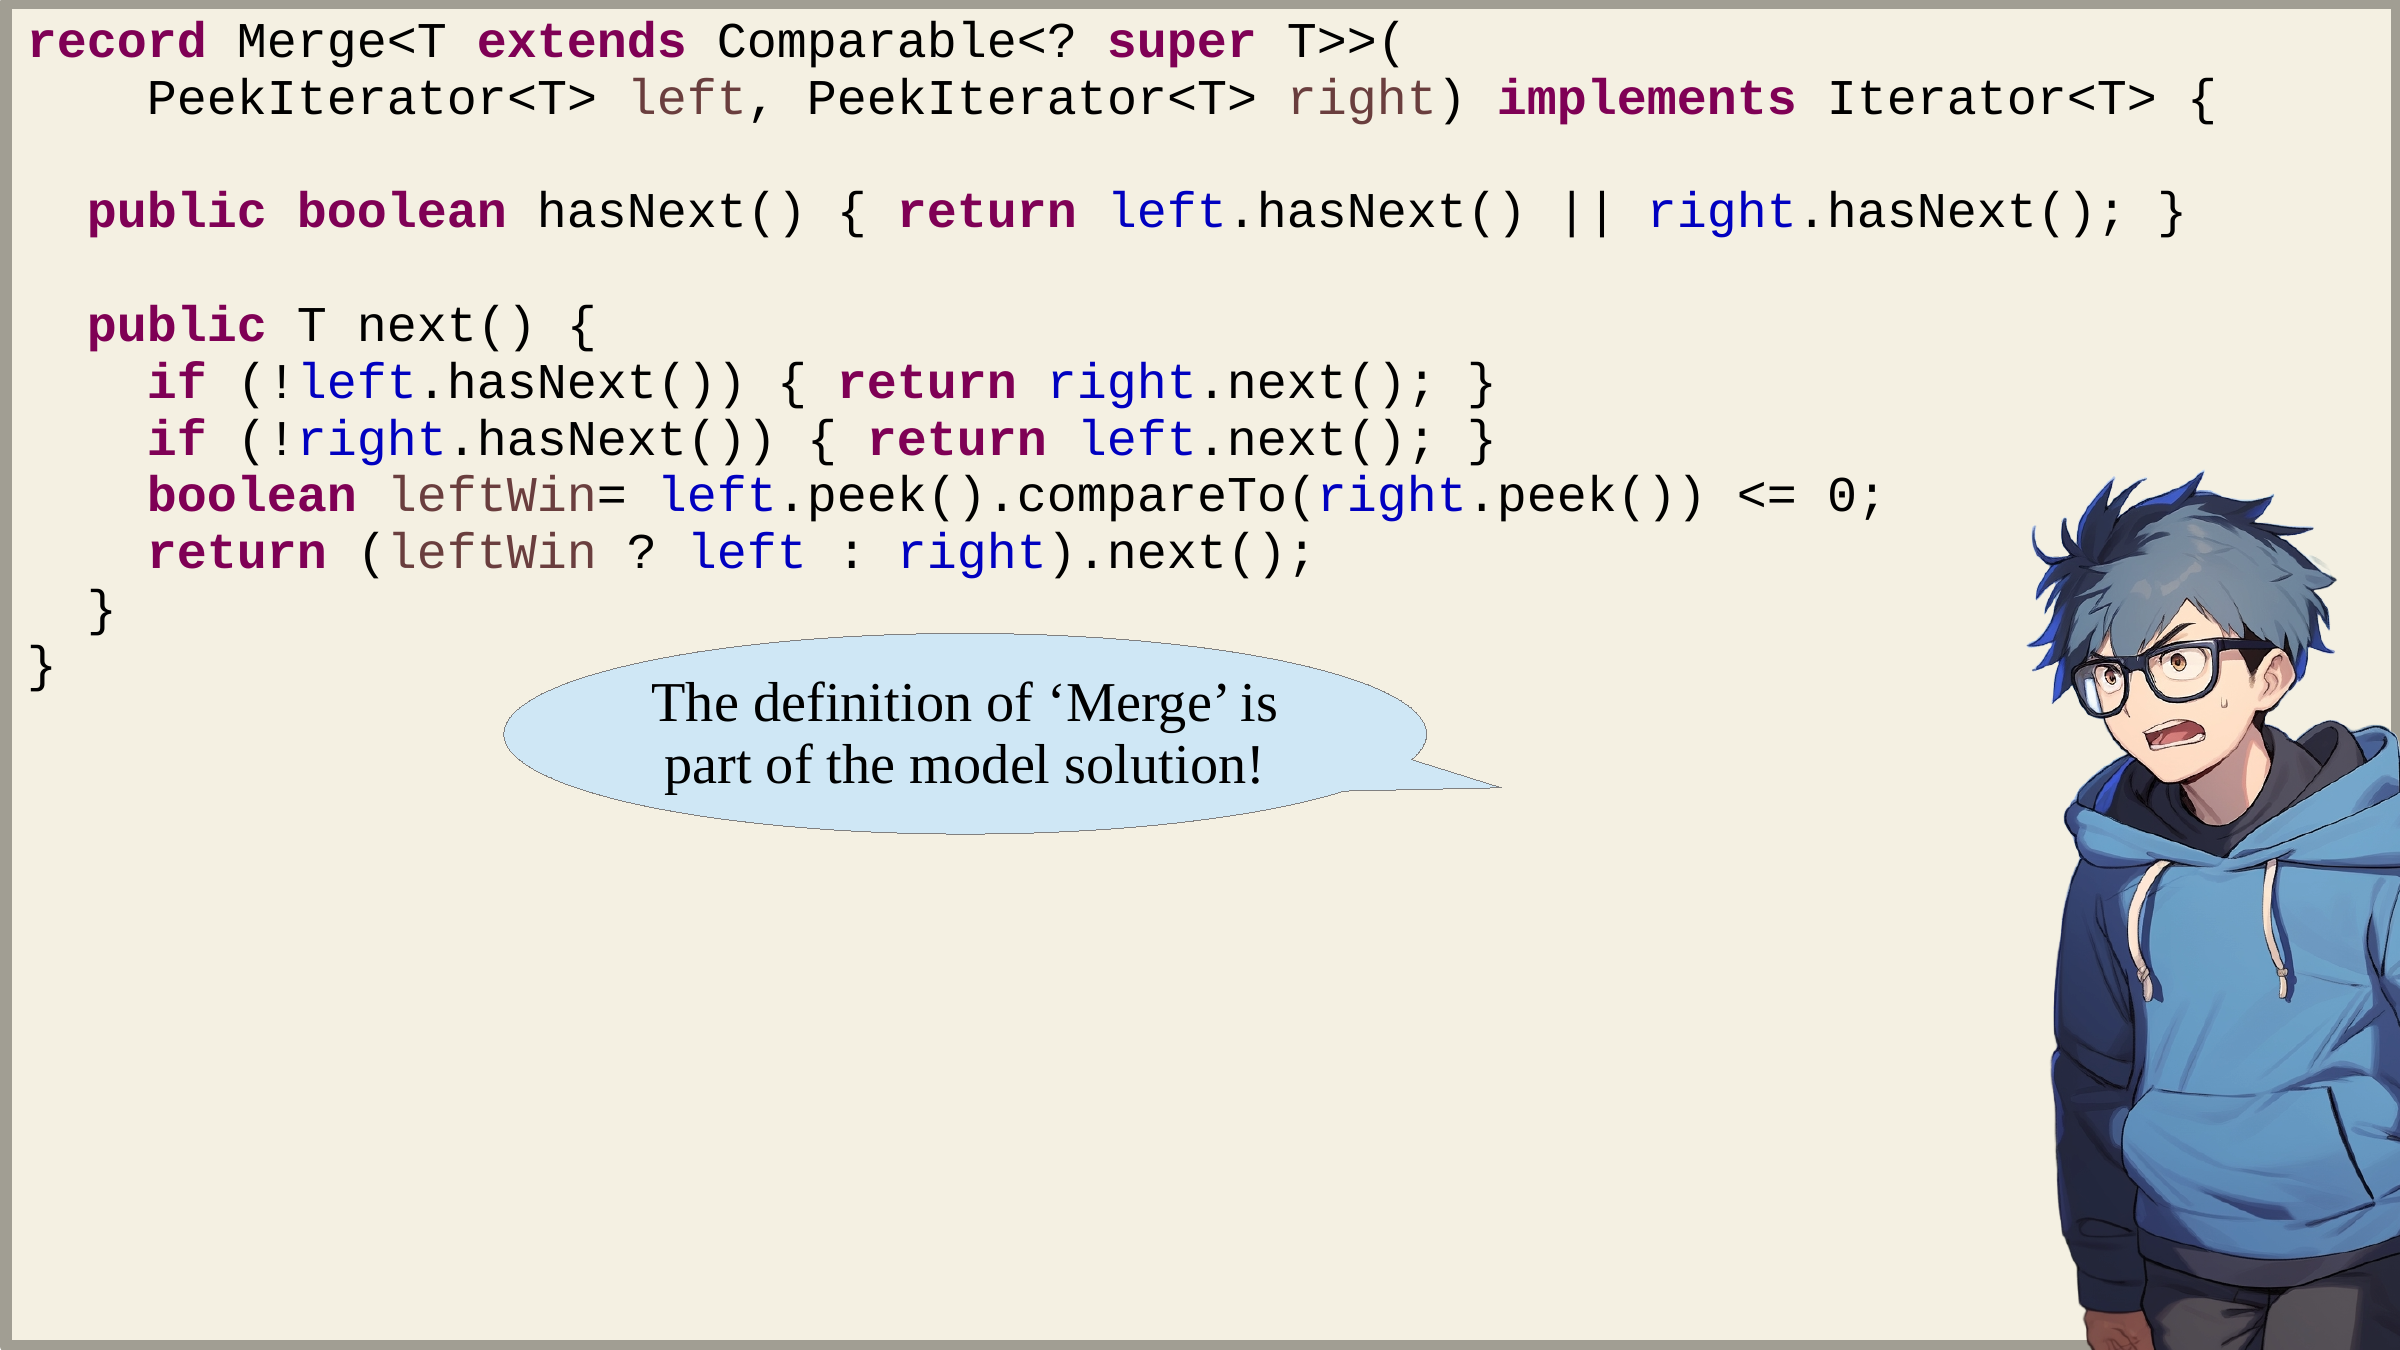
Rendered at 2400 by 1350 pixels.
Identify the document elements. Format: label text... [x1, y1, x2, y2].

picture [1961, 447, 2400, 1350]
text_box The definition of ‘Merge’ is part of the model solution! [503, 633, 1502, 835]
text_box record Merge<T extends Comparable<? super T>>( PeekIterator<T> left, PeekIterator<T> right) implements Iterator<T> { public boolean hasNext() { return left.hasNext() || right.hasNext(); } public T next() { if (!left.hasNext()) { return right.next(); } if (!right.hasNext()) { return left.next(); } boolean leftWin= left.peek().compareTo(right.peek()) <= 0; return (leftWin ? left : right).next(); } } [5, 2, 2398, 1346]
